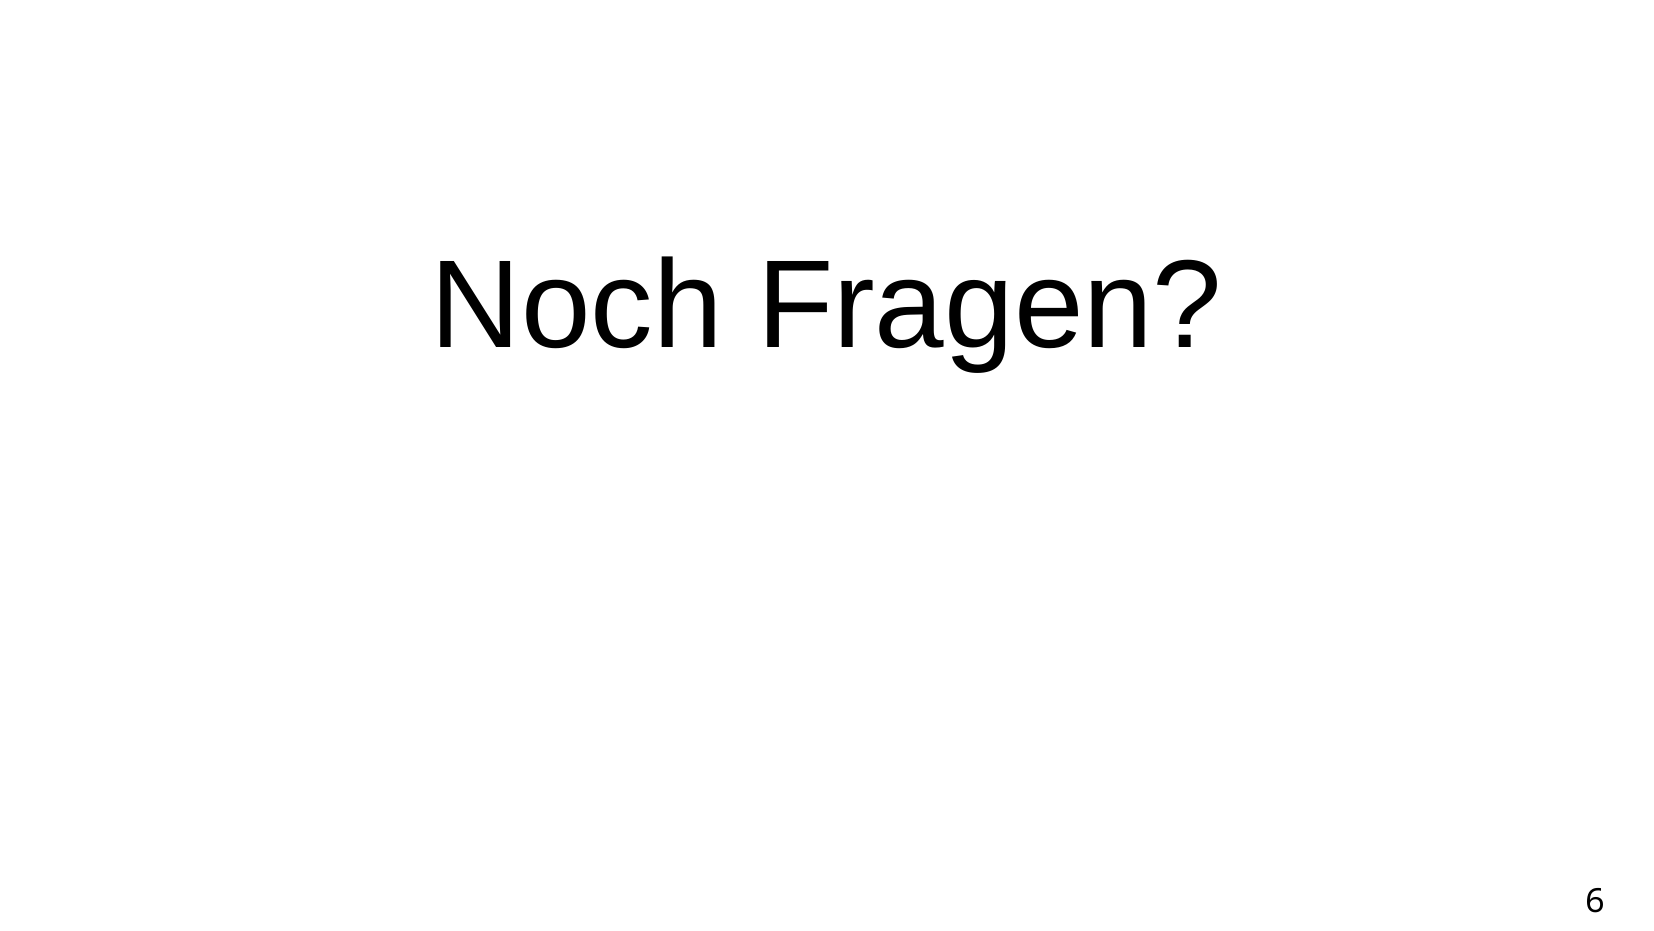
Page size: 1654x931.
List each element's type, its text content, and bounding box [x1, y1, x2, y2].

title Noch Fragen? [82, 226, 1571, 382]
